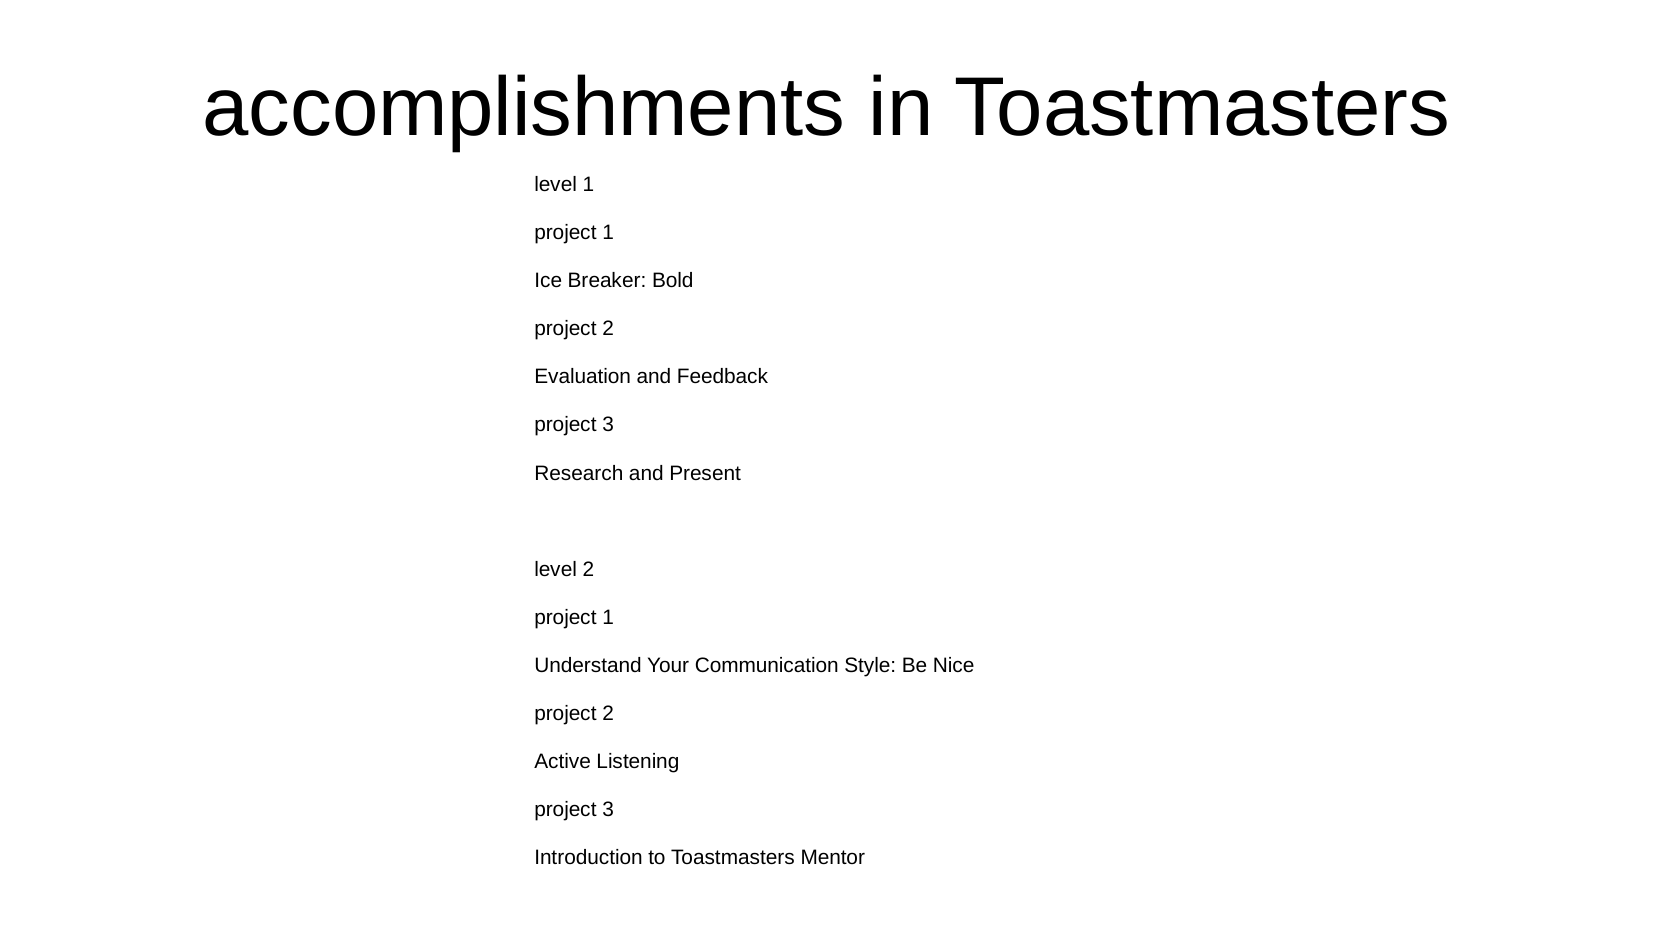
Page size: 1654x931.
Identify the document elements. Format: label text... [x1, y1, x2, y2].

title accomplishments in Toastmasters [82, 54, 1571, 160]
text_box level 1 project 1 Ice Breaker: Bold project 2 Evaluation and Feedback project 3 Research and Present level 2 project 1 Understand Your Communication Style: Be Nice project 2 Active Listening project 3 Introduction to Toastmasters Mentor [519, 165, 1152, 857]
